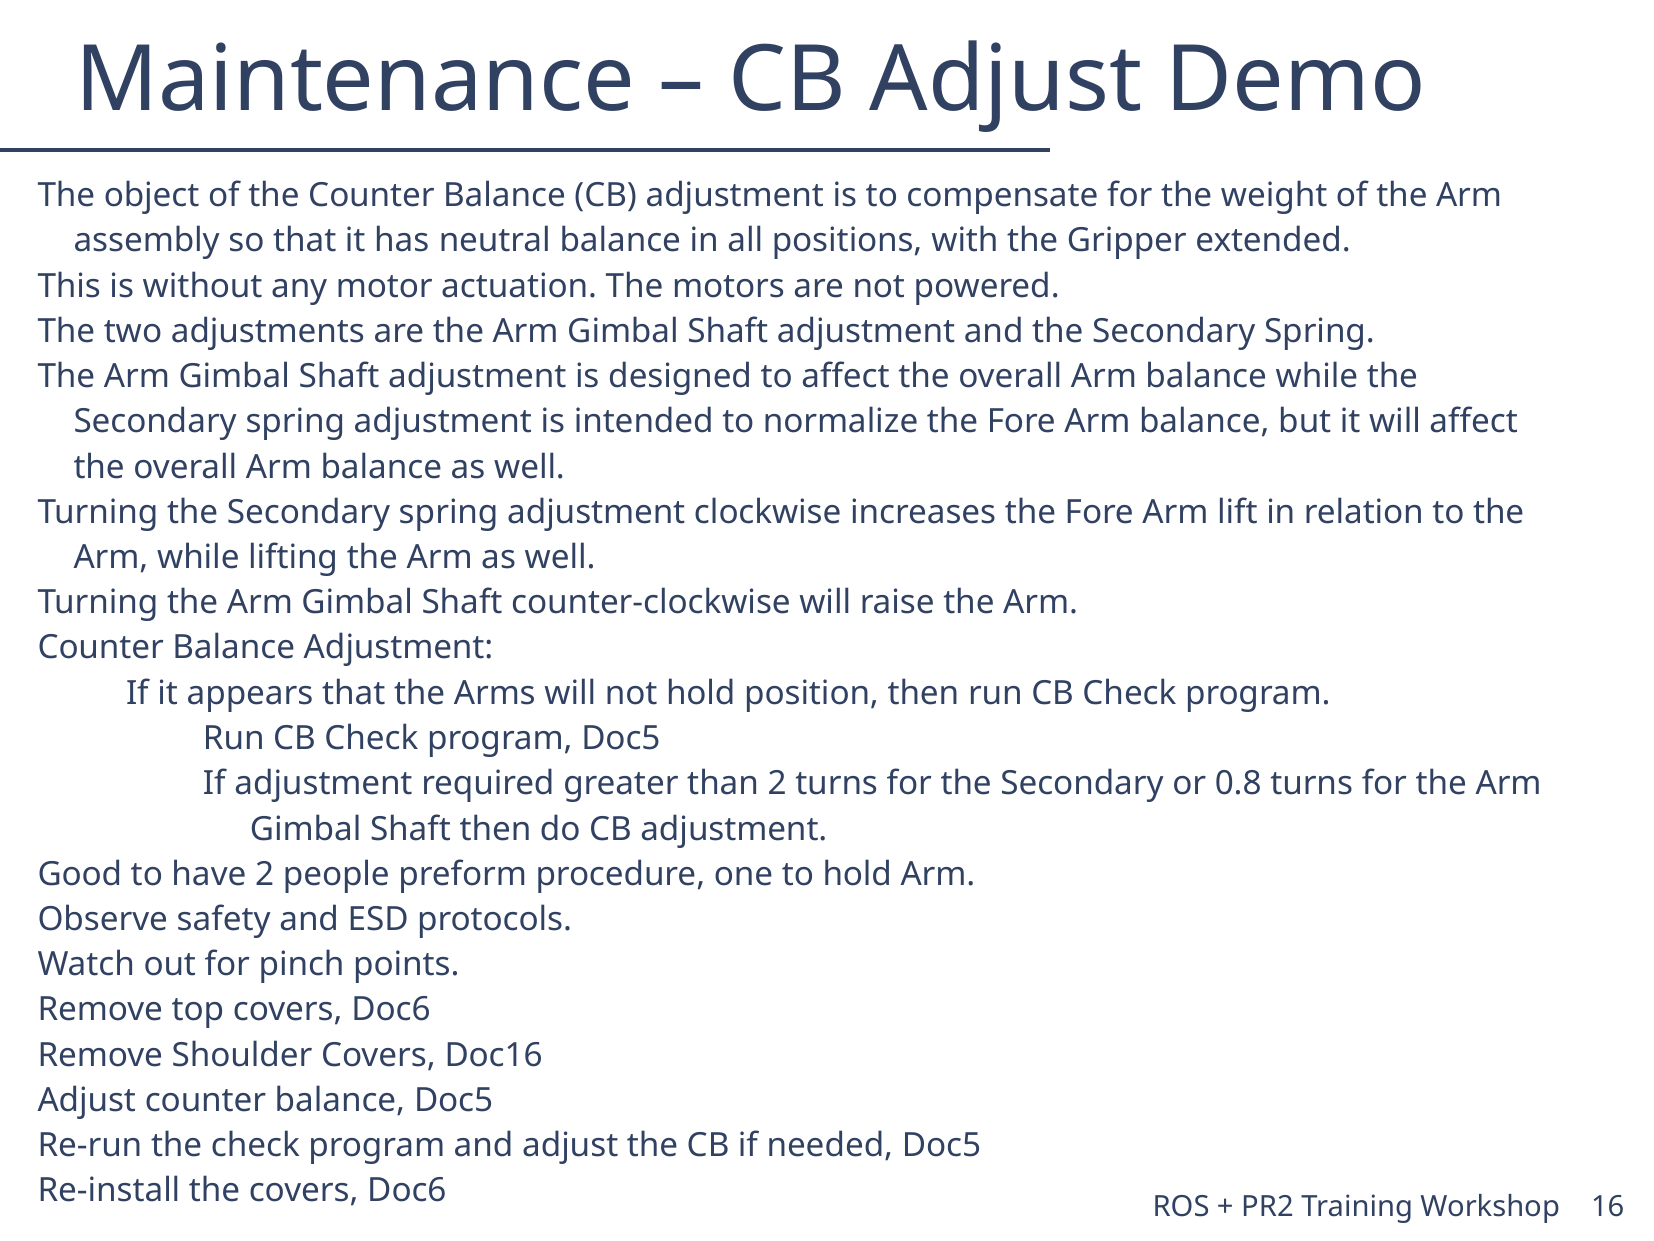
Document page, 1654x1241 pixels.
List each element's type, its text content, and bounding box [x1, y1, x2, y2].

title Maintenance – CB Adjust Demo [75, 0, 1584, 151]
list The object of the Counter Balance (CB) adjustment is to compensate for the weight of the Arm assembly so that it has neutral balance in all positions, with the Gripper extended. This is without any motor actuation. The motors are not powered. The two adjustments are the Arm Gimbal Shaft adjustment and the Secondary Spring. The Arm Gimbal Shaft adjustment is designed to affect the overall Arm balance while the Secondary spring adjustment is intended to normalize the Fore Arm balance, but it will affect the overall Arm balance as well. Turning the Secondary spring adjustment clockwise increases the Fore Arm lift in relation to the Arm, while lifting the Arm as well. Turning the Arm Gimbal Shaft counter-clockwise will raise the Arm. Counter Balance Adjustment: If it appears that the Arms will not hold position, then run CB Check program. Run CB Check program, Doc5 If adjustment required greater than 2 turns for the Secondary or 0.8 turns for the Arm Gimbal Shaft then do CB adjustment. Good to have 2 people preform procedure, one to hold Arm. Observe safety and ESD protocols. Watch out for pinch points. Remove top covers, Doc6 Remove Shoulder Covers, Doc16 Adjust counter balance, Doc5 Re-run the check program and adjust the CB if needed, Doc5 Re-install the covers, Doc6 [37, 171, 1571, 1109]
